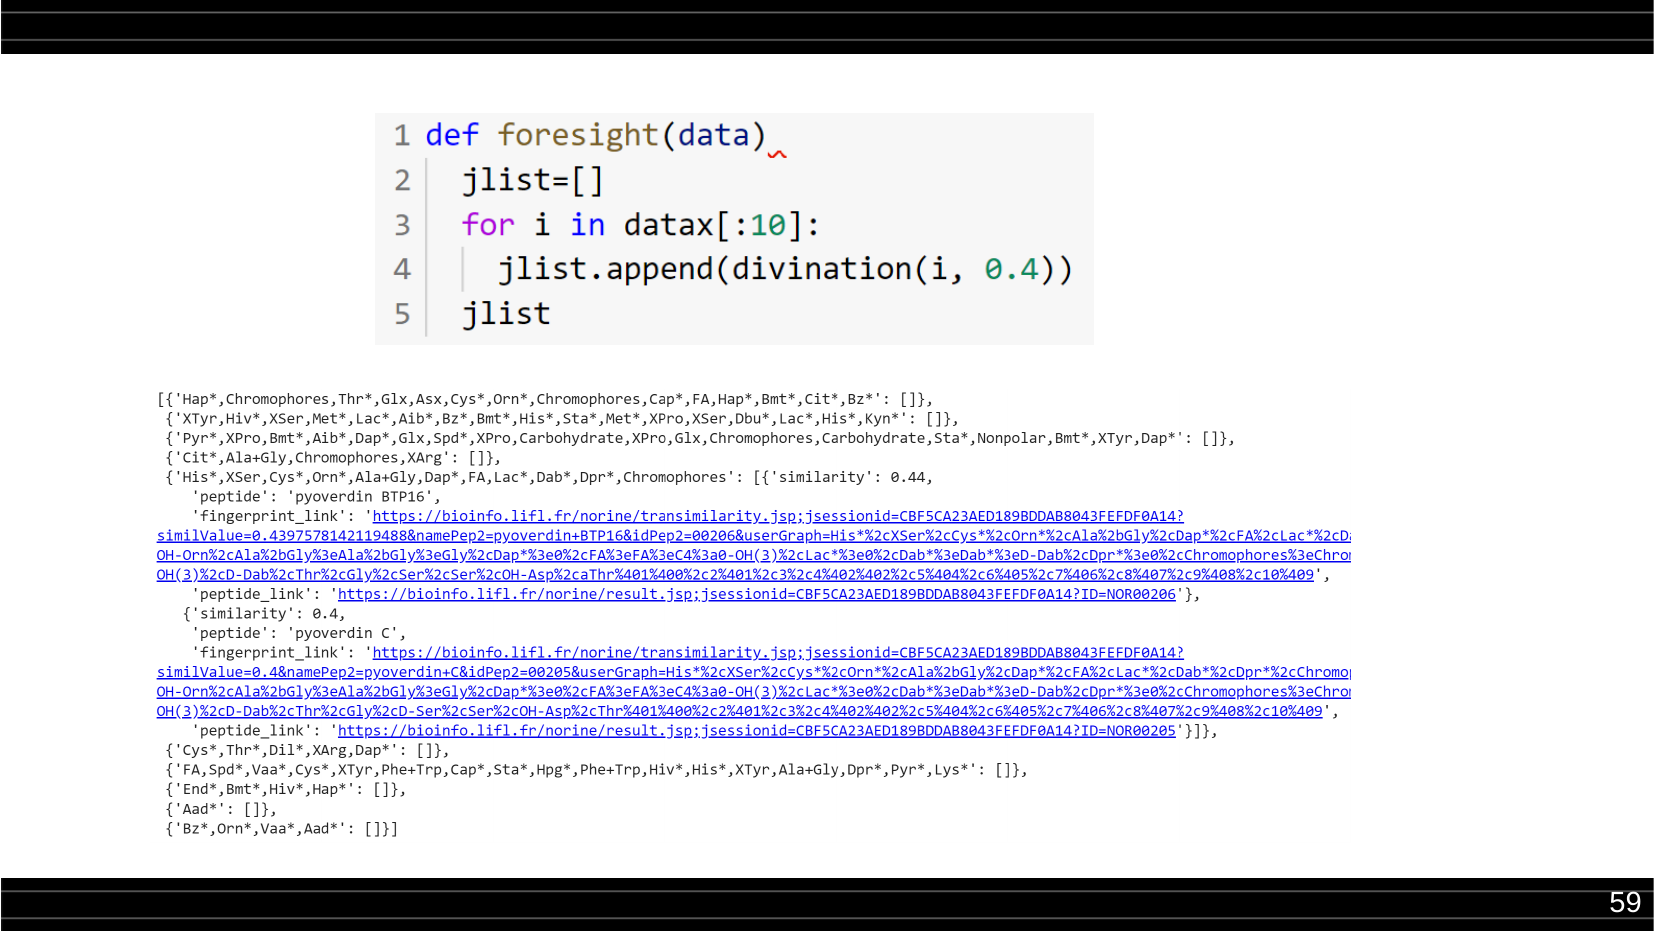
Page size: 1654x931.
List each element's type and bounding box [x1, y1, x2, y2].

picture [375, 113, 1094, 346]
picture [1, 878, 1654, 931]
picture [1, 0, 1654, 54]
picture [150, 389, 1351, 843]
